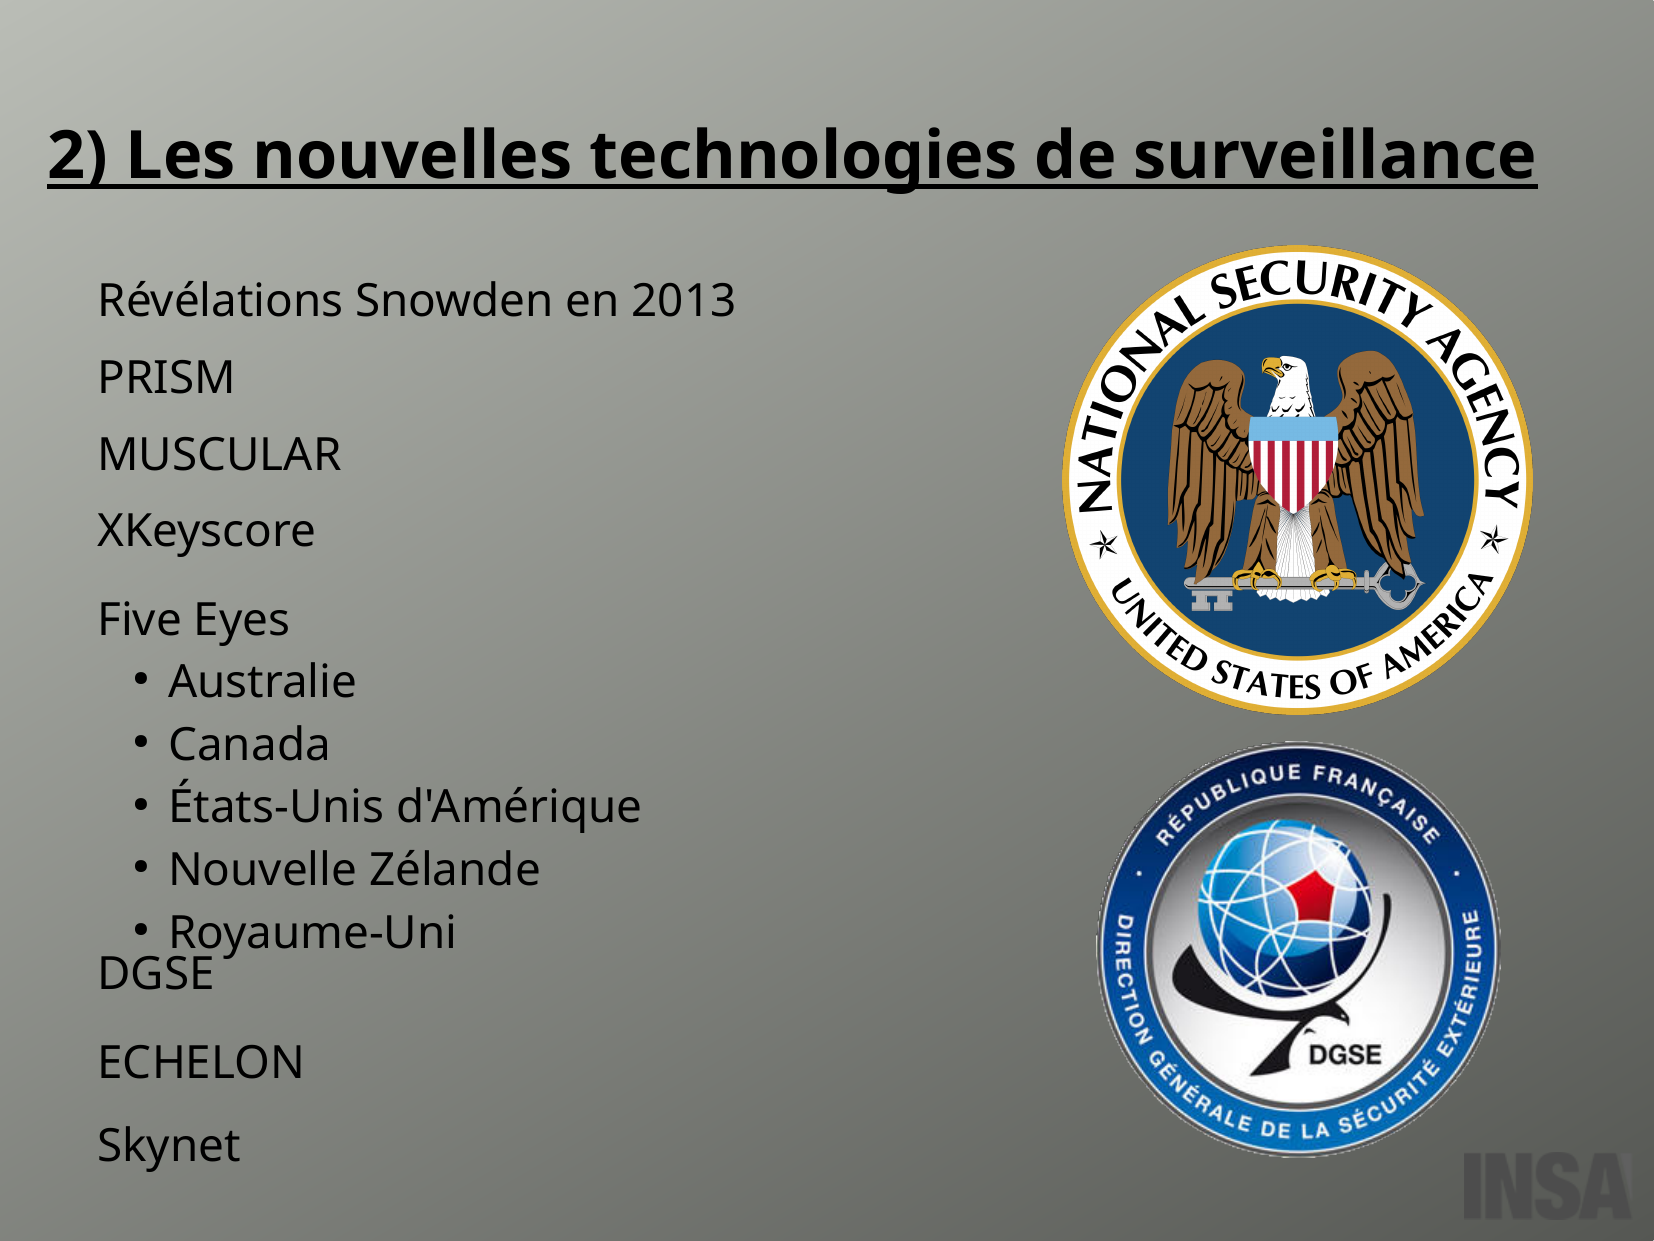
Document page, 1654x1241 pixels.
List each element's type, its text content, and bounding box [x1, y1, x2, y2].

text_box MUSCULAR [82, 413, 1087, 482]
text_box XKeyscore [82, 490, 1087, 559]
text_box PRISM [82, 336, 1087, 405]
picture [1062, 245, 1533, 715]
text_box Révélations Snowden en 2013 [82, 260, 1087, 329]
text_box ECHELON [82, 1022, 1087, 1091]
picture [1096, 741, 1636, 1220]
text_box Skynet [82, 1104, 1087, 1173]
text_box DGSE [82, 933, 1087, 1002]
title 2) Les nouvelles technologies de surveillance [47, 45, 1607, 261]
text_box Five Eyes Australie Canada États-Unis d'Amérique Nouvelle Zélande Royaume-Uni [82, 578, 1087, 914]
